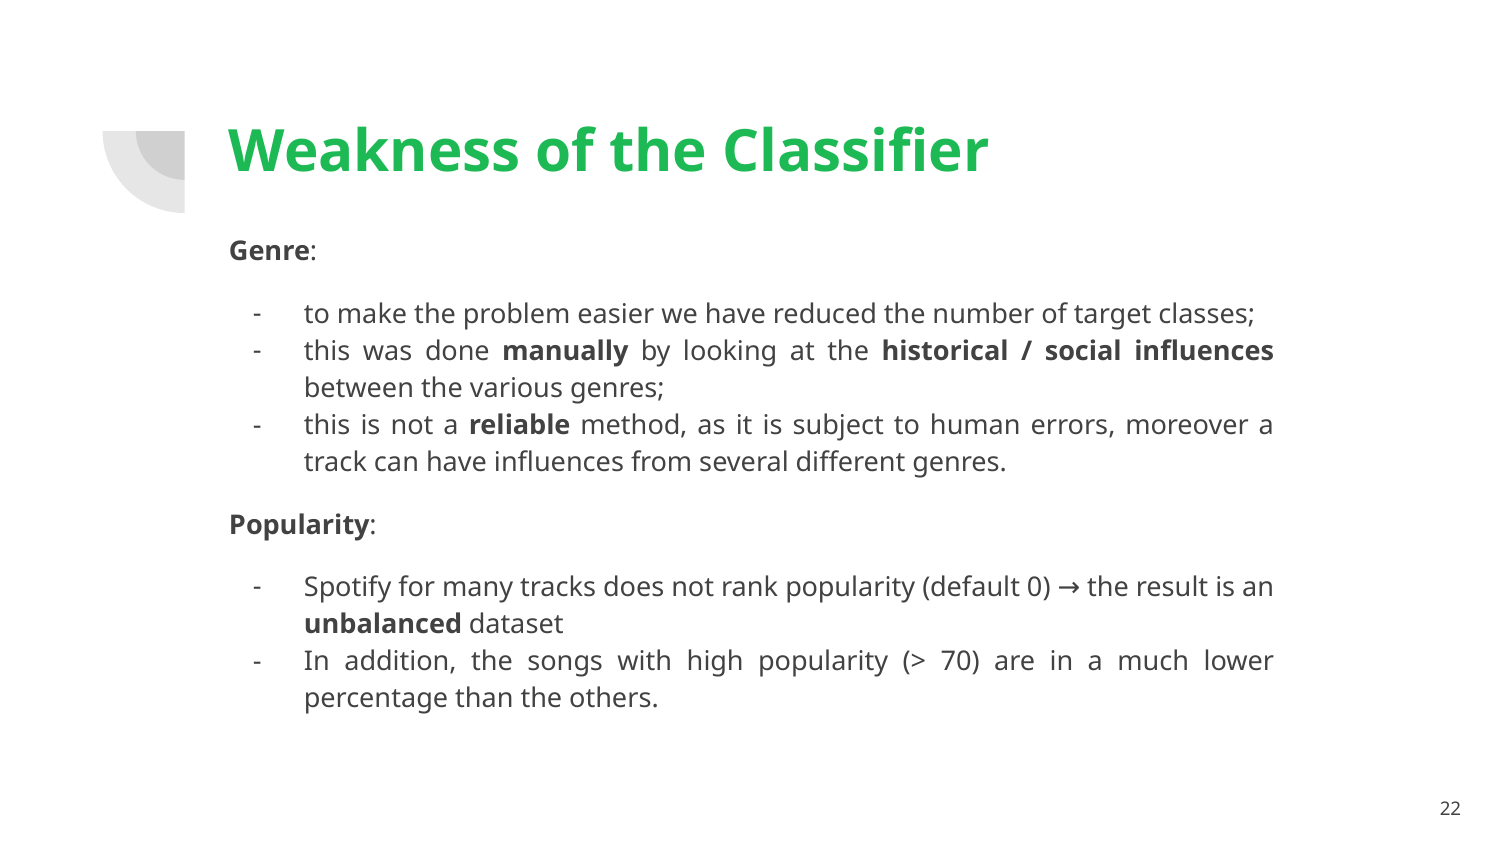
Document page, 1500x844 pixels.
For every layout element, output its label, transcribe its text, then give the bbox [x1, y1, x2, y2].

list Genre: to make the problem easier we have reduced the number of target classes; this was done manually by looking at the historical / social influences between the various genres; this is not a reliable method, as it is subject to human errors, moreover a track can have influences from several different genres. Popularity: Spotify for many tracks does not rank popularity (default 0) → the result is an unbalanced dataset In addition, the songs with high popularity (> 70) are in a much lower percentage than the others. [213, 214, 1290, 744]
title Weakness of the Classifier [213, 98, 1387, 208]
slide_number <number> [1386, 777, 1477, 842]
